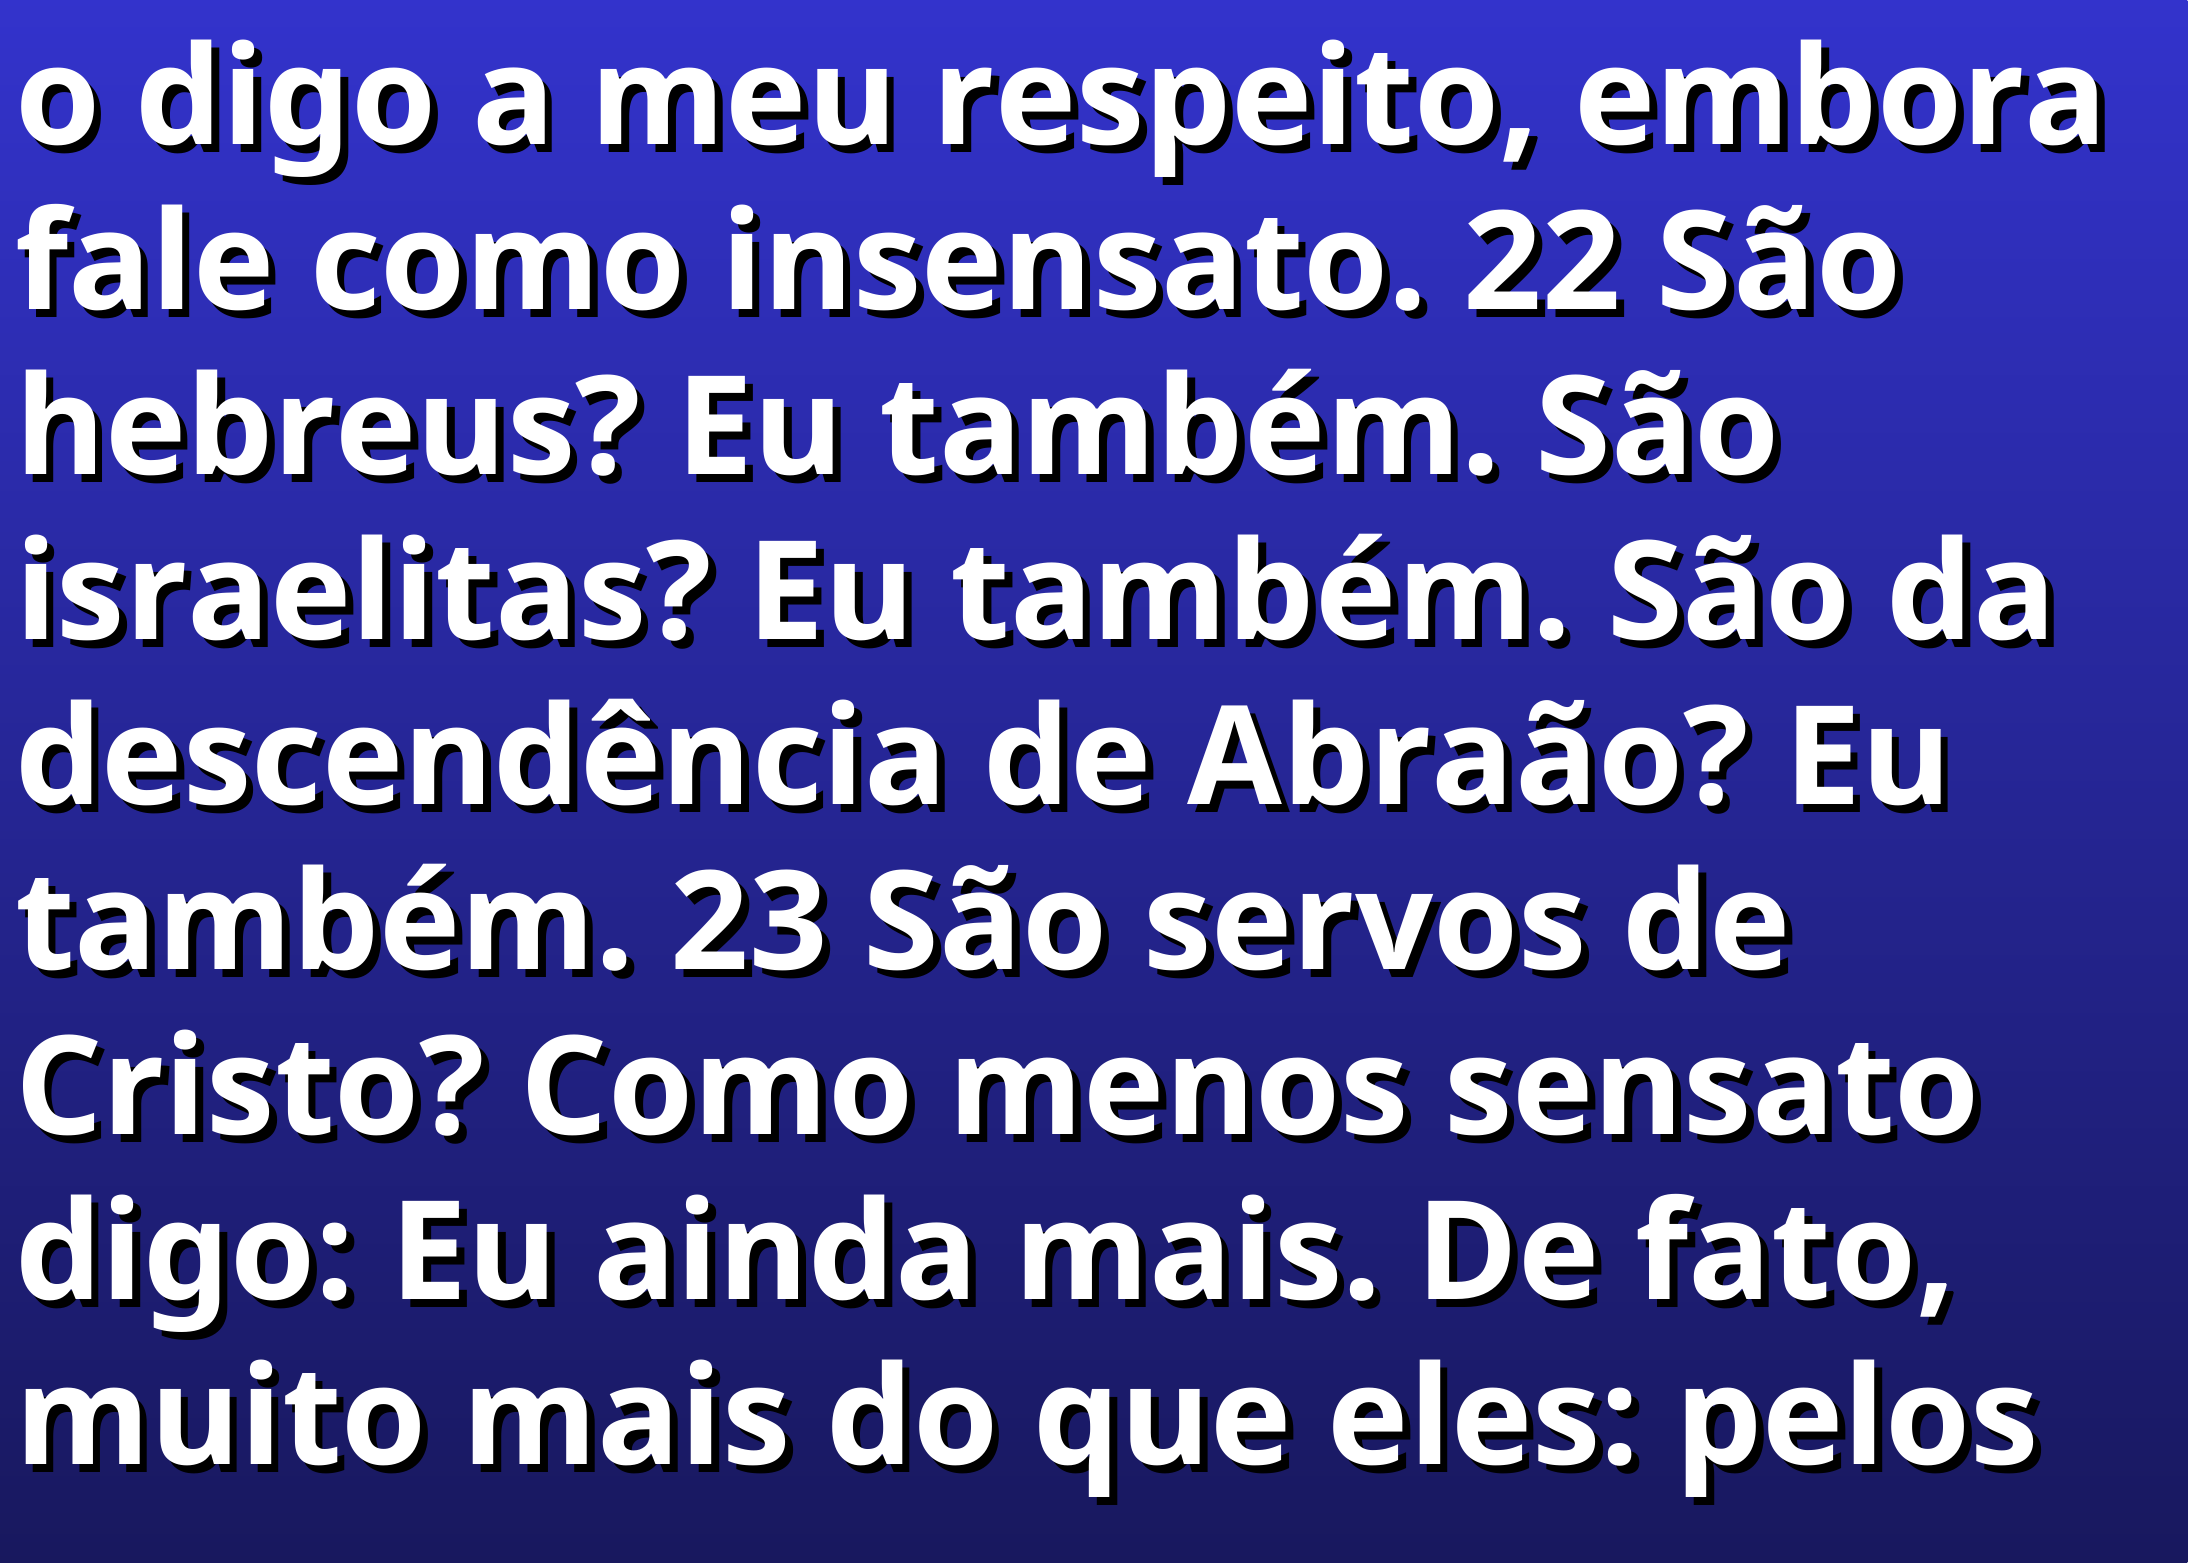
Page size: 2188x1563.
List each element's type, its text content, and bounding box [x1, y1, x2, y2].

text_box o digo a meu respeito, embora fale como insensato. 22 São hebreus? Eu também. São israelitas? Eu também. São da descendência de Abraão? Eu também. 23 São servos de Cristo? Como menos sensato digo: Eu ainda mais. De fato, muito mais do que eles: pelos [0, 0, 2188, 1500]
